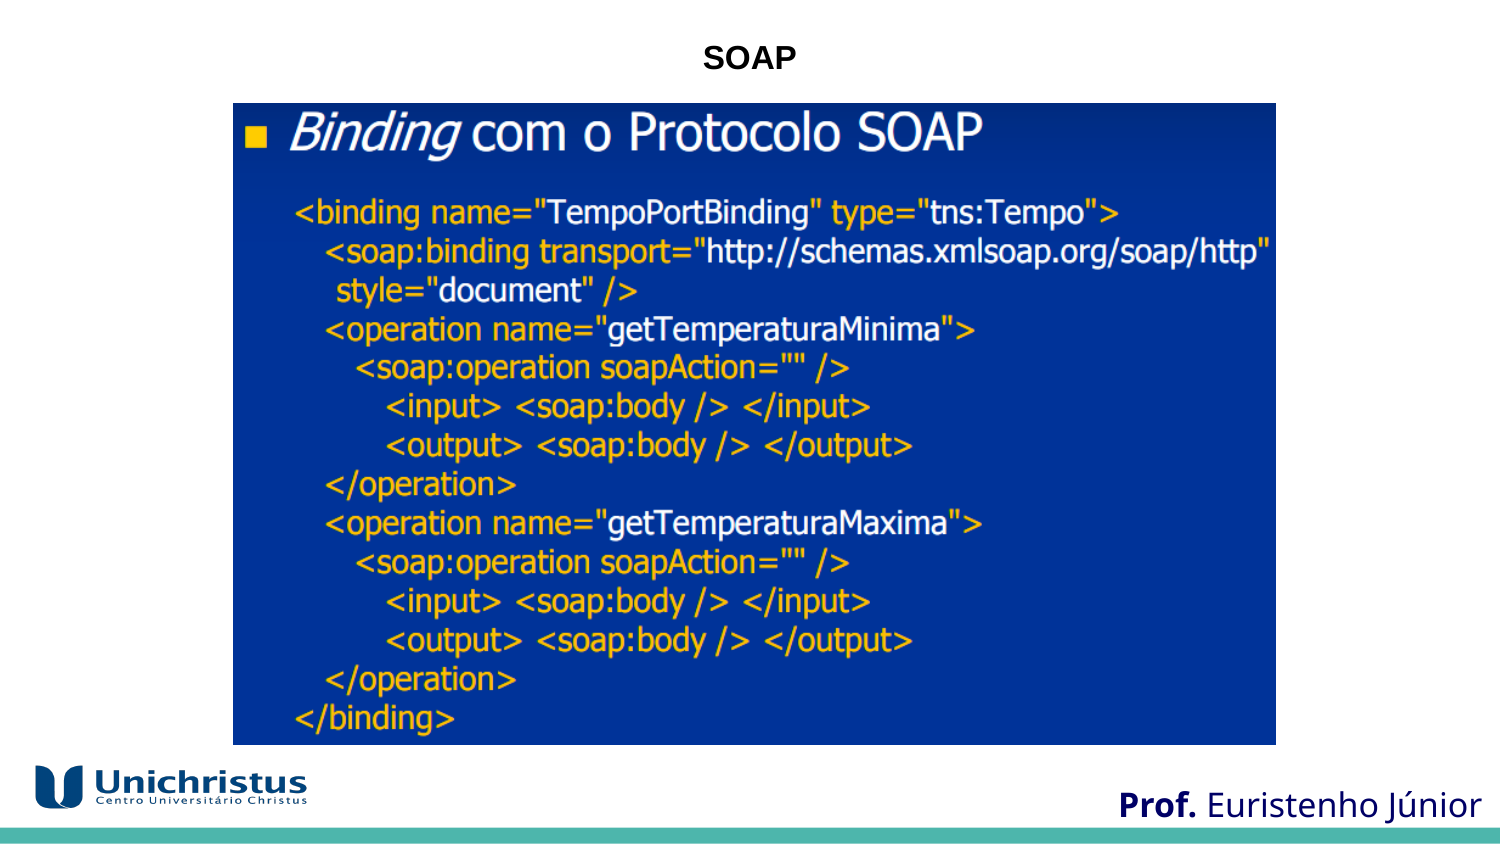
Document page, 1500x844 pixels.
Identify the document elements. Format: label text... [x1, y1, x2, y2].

text_box Prof. Euristenho Júnior [1103, 773, 1500, 829]
picture [31, 763, 311, 810]
title SOAP [51, 20, 1449, 137]
picture [233, 103, 1276, 745]
